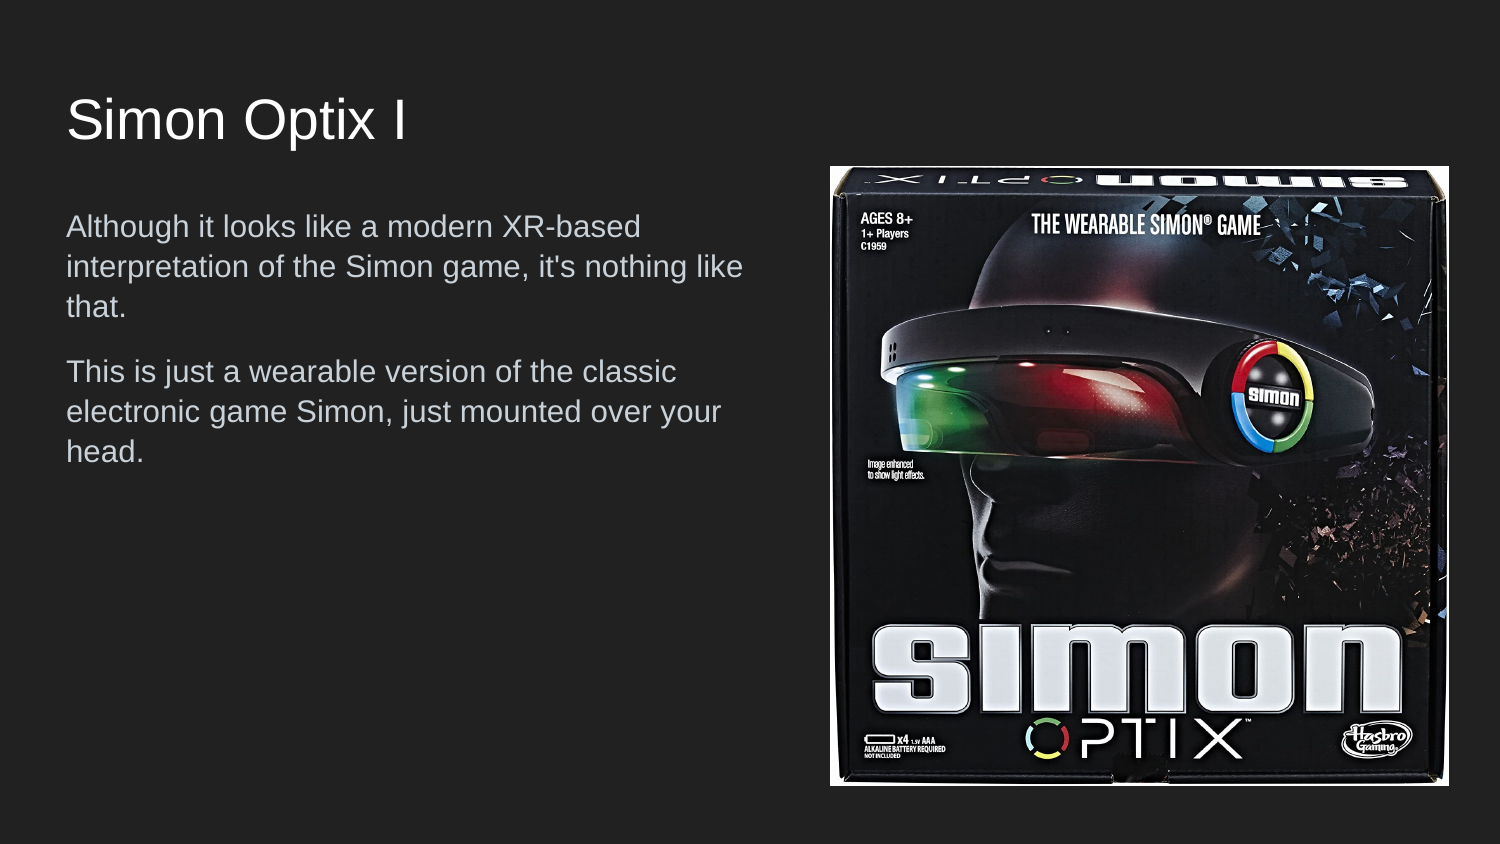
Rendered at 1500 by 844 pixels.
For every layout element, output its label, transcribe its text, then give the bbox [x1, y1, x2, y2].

picture [830, 166, 1449, 786]
list Although it looks like a modern XR-based interpretation of the Simon game, it's nothing like that. This is just a wearable version of the classic electronic game Simon, just mounted over your head. [51, 189, 797, 750]
title Simon Optix I [51, 72, 1449, 167]
